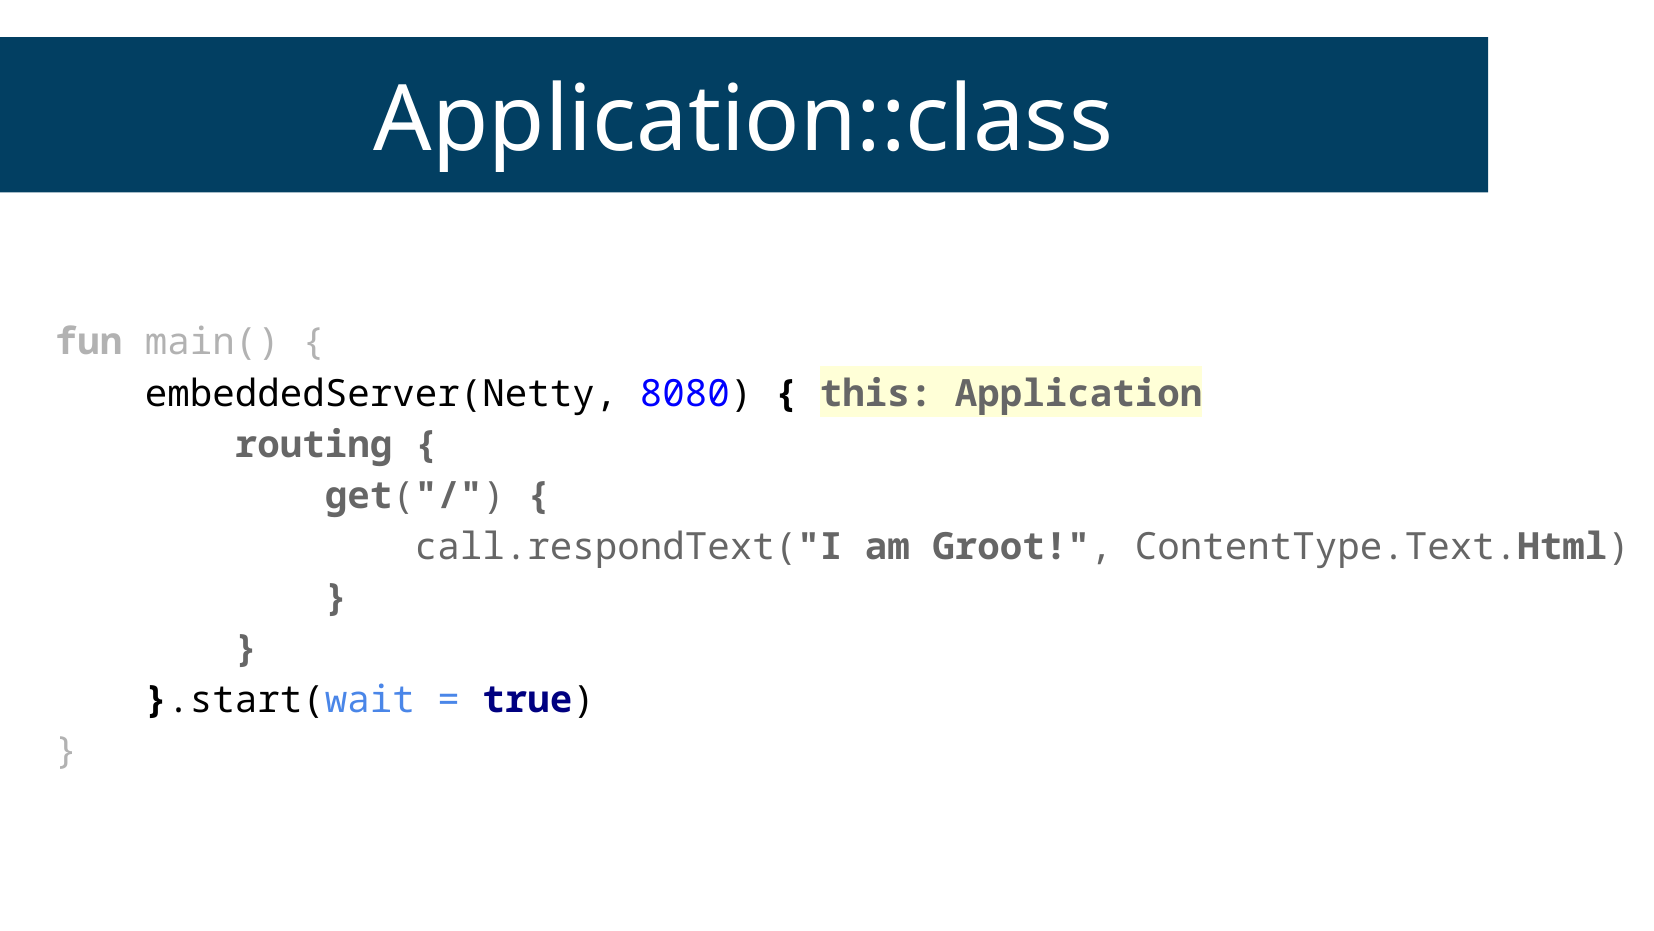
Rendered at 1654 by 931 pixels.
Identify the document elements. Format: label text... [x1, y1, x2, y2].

text_box fun main() { embeddedServer(Netty, 8080) { this: Application routing { get("/") { call.respondText("I am Groot!", ContentType.Text.Html) } } }.start(wait = true) } [40, 307, 1645, 728]
title Application::class [0, 37, 1489, 193]
